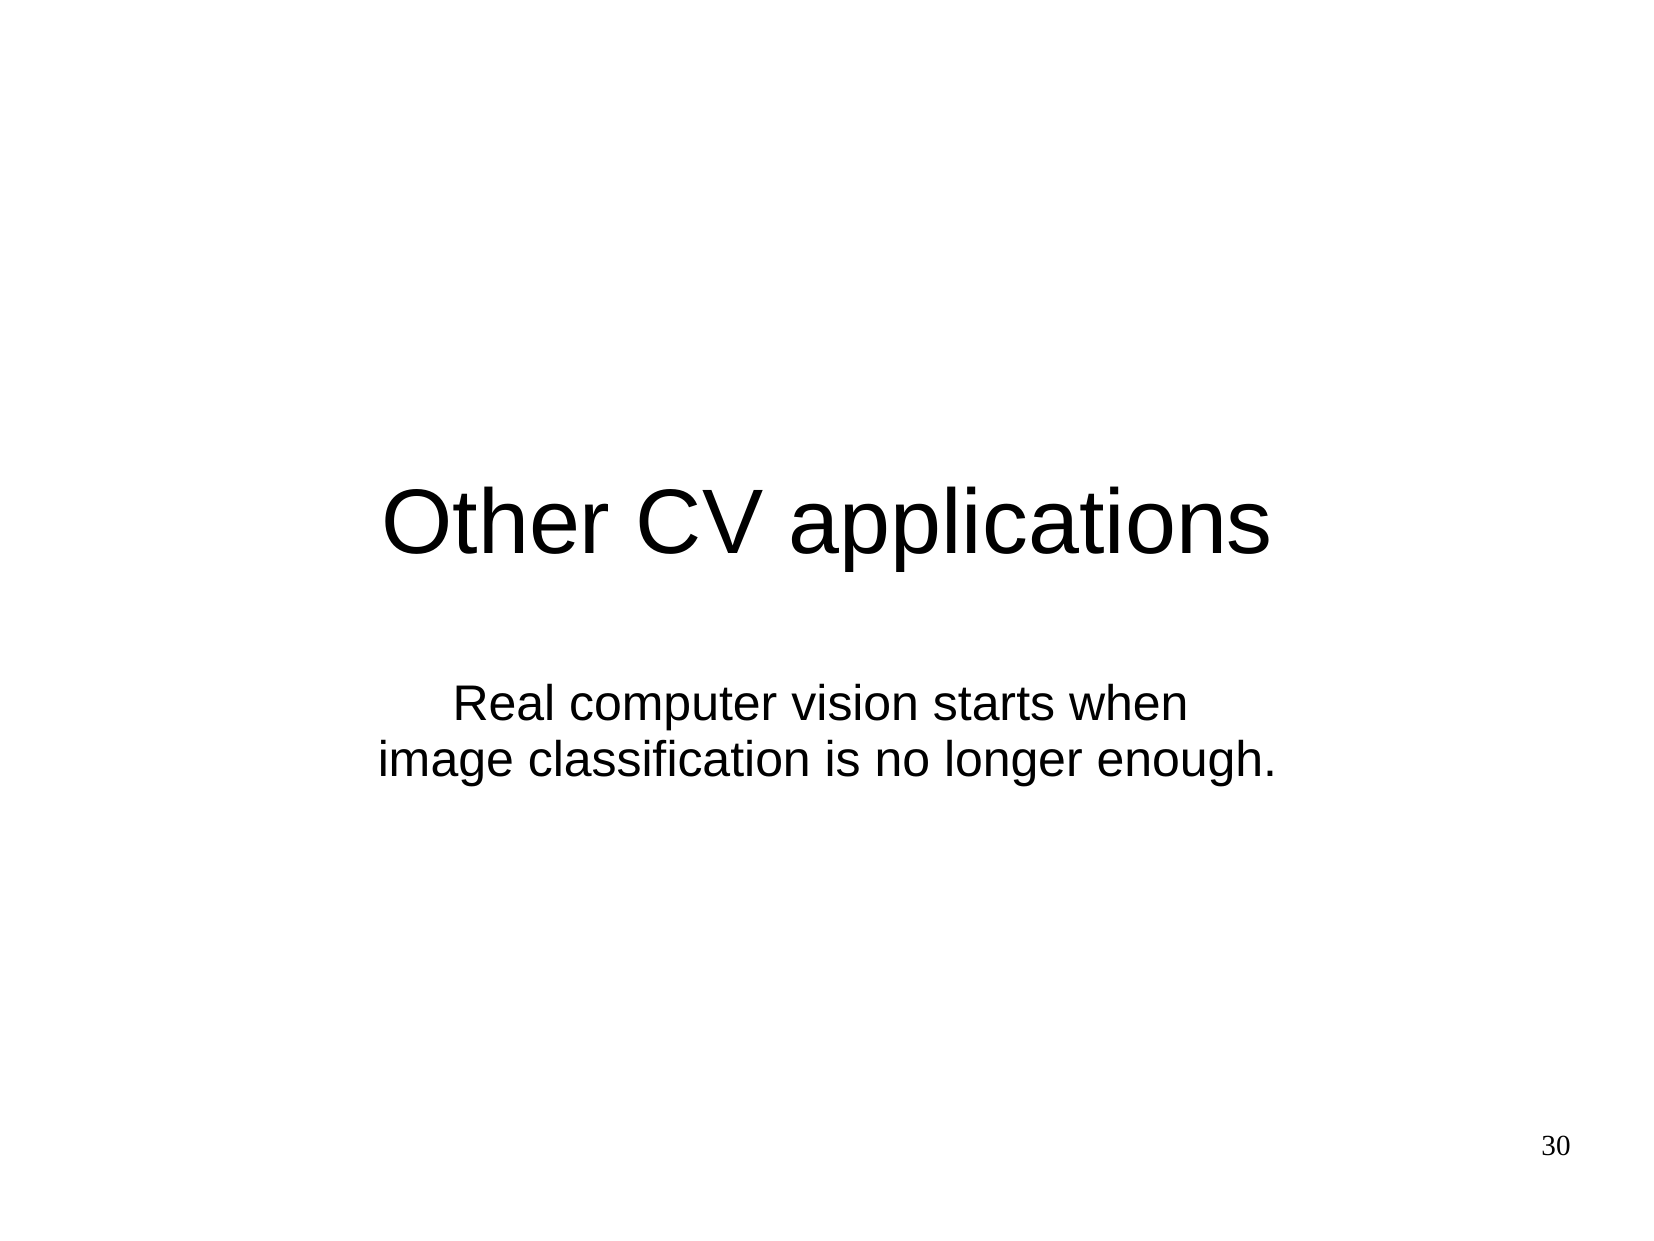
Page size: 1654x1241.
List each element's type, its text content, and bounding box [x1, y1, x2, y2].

title Other CV applications Real computer vision starts when image classification is no longer enough. [83, 469, 1572, 788]
